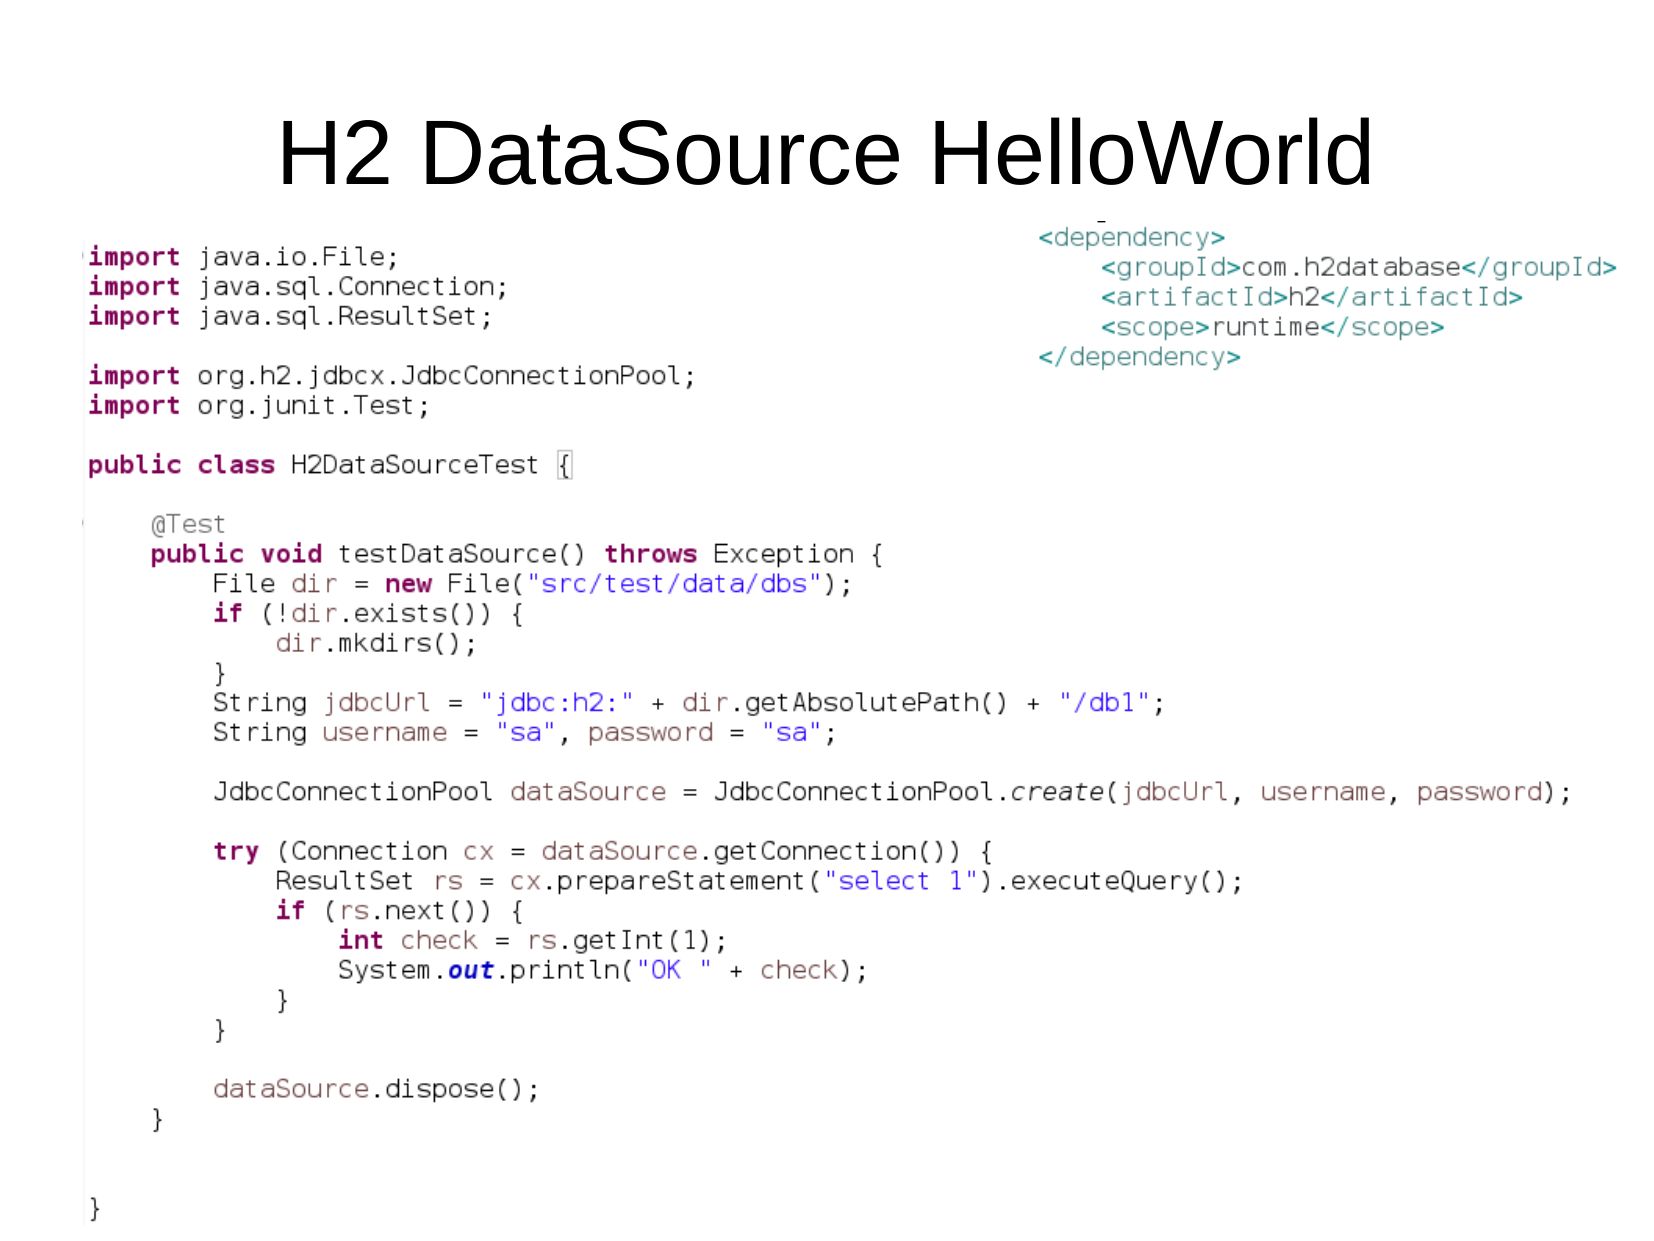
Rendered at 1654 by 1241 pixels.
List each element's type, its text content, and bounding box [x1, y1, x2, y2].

title H2 DataSource HelloWorld [82, 49, 1571, 239]
picture [82, 221, 1621, 1226]
